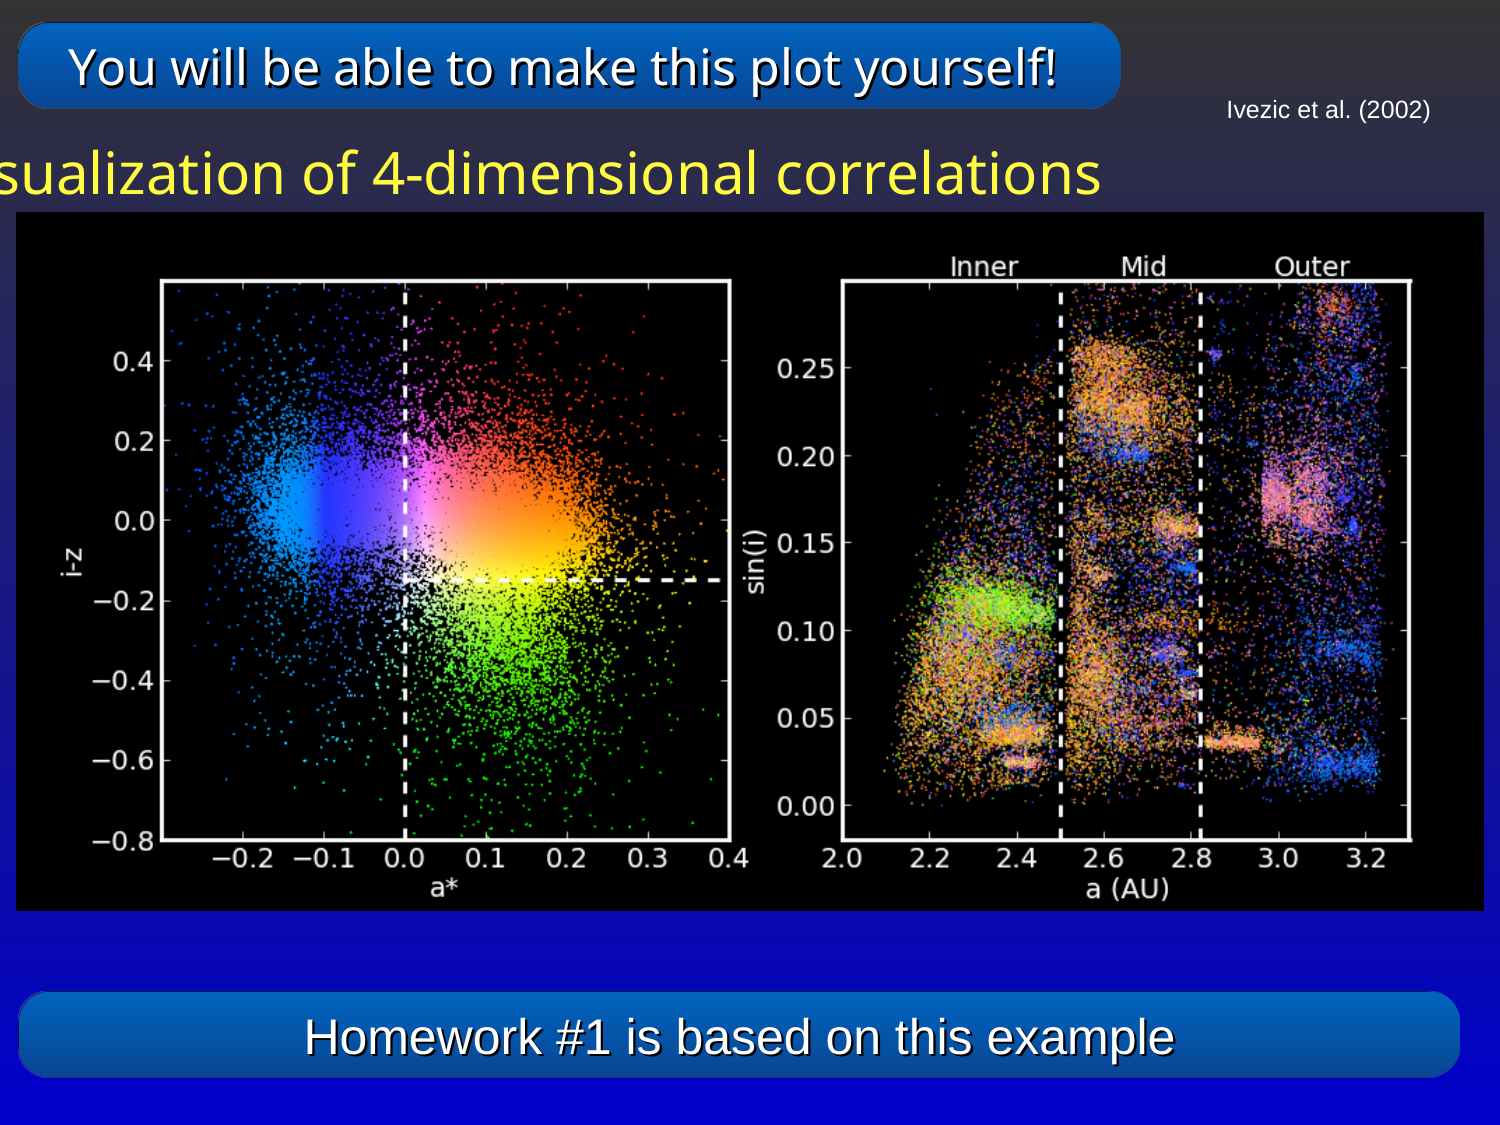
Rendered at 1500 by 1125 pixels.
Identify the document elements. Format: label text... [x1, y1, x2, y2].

text_box Visualization of 4-dimensional correlations [0, 127, 1230, 215]
text_box Ivezic et al. (2002) [1218, 85, 1440, 132]
text_box You will be able to make this plot yourself! [18, 22, 1121, 109]
text_box Homework #1 is based on this example [18, 991, 1461, 1078]
picture [16, 212, 1484, 911]
